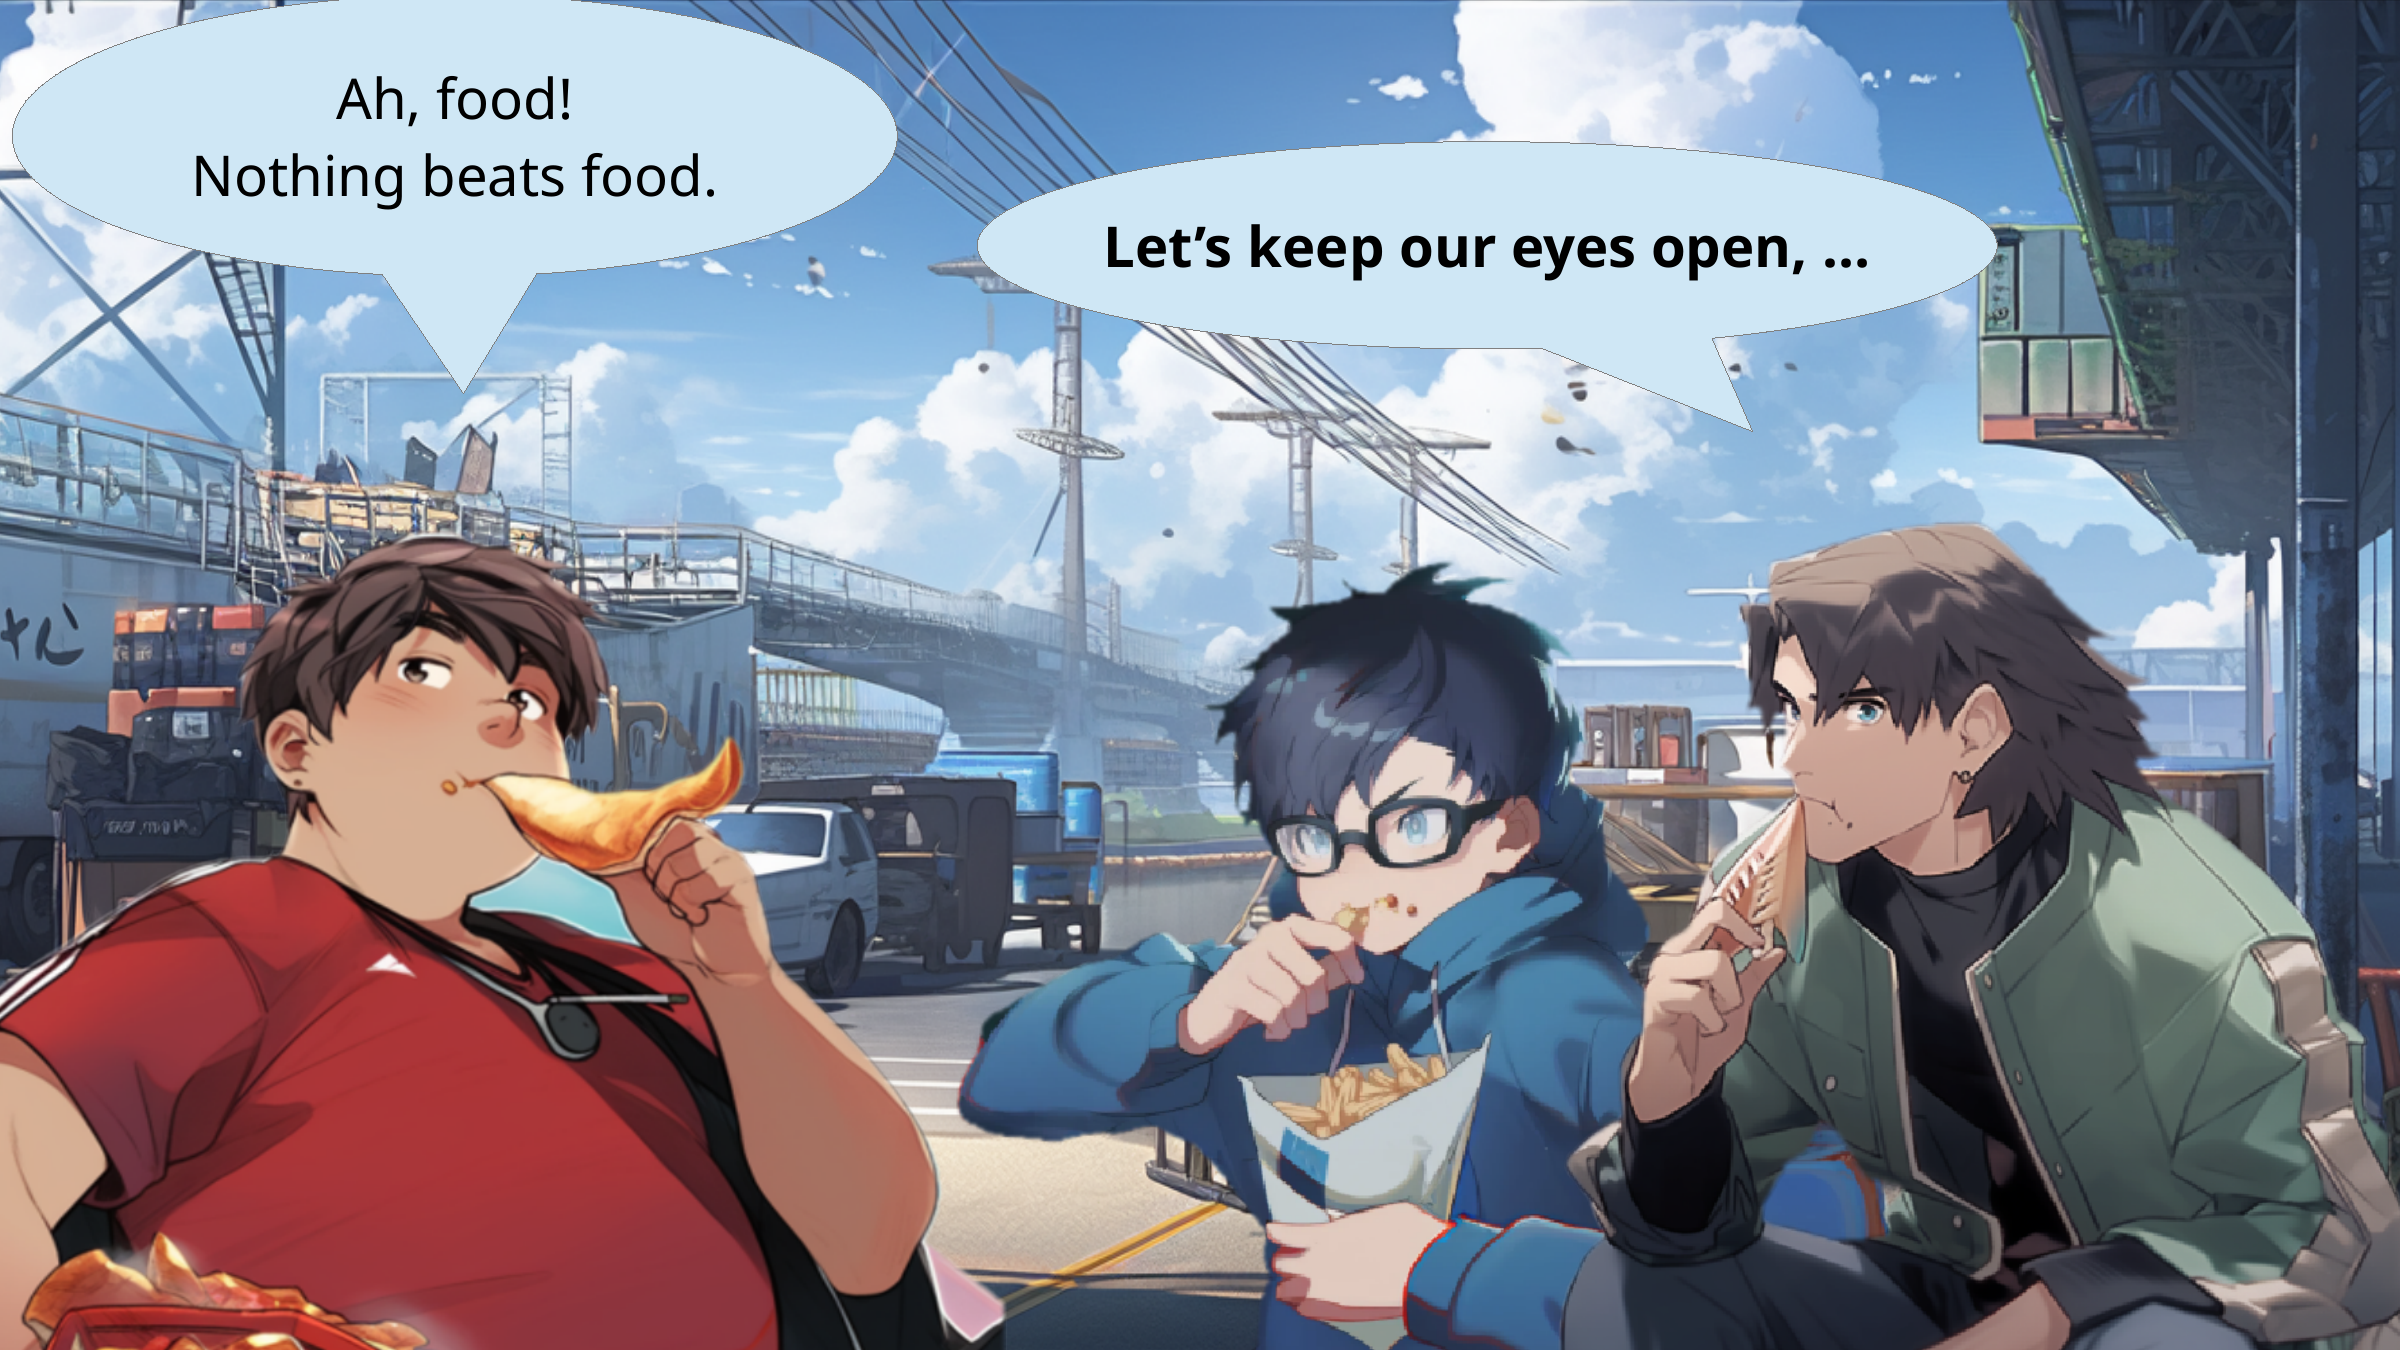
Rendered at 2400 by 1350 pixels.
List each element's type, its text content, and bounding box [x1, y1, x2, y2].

text_box Let’s keep our eyes open, … [977, 141, 1998, 432]
text_box Ah, food! Nothing beats food. [12, 0, 898, 394]
picture [0, 0, 2400, 1350]
